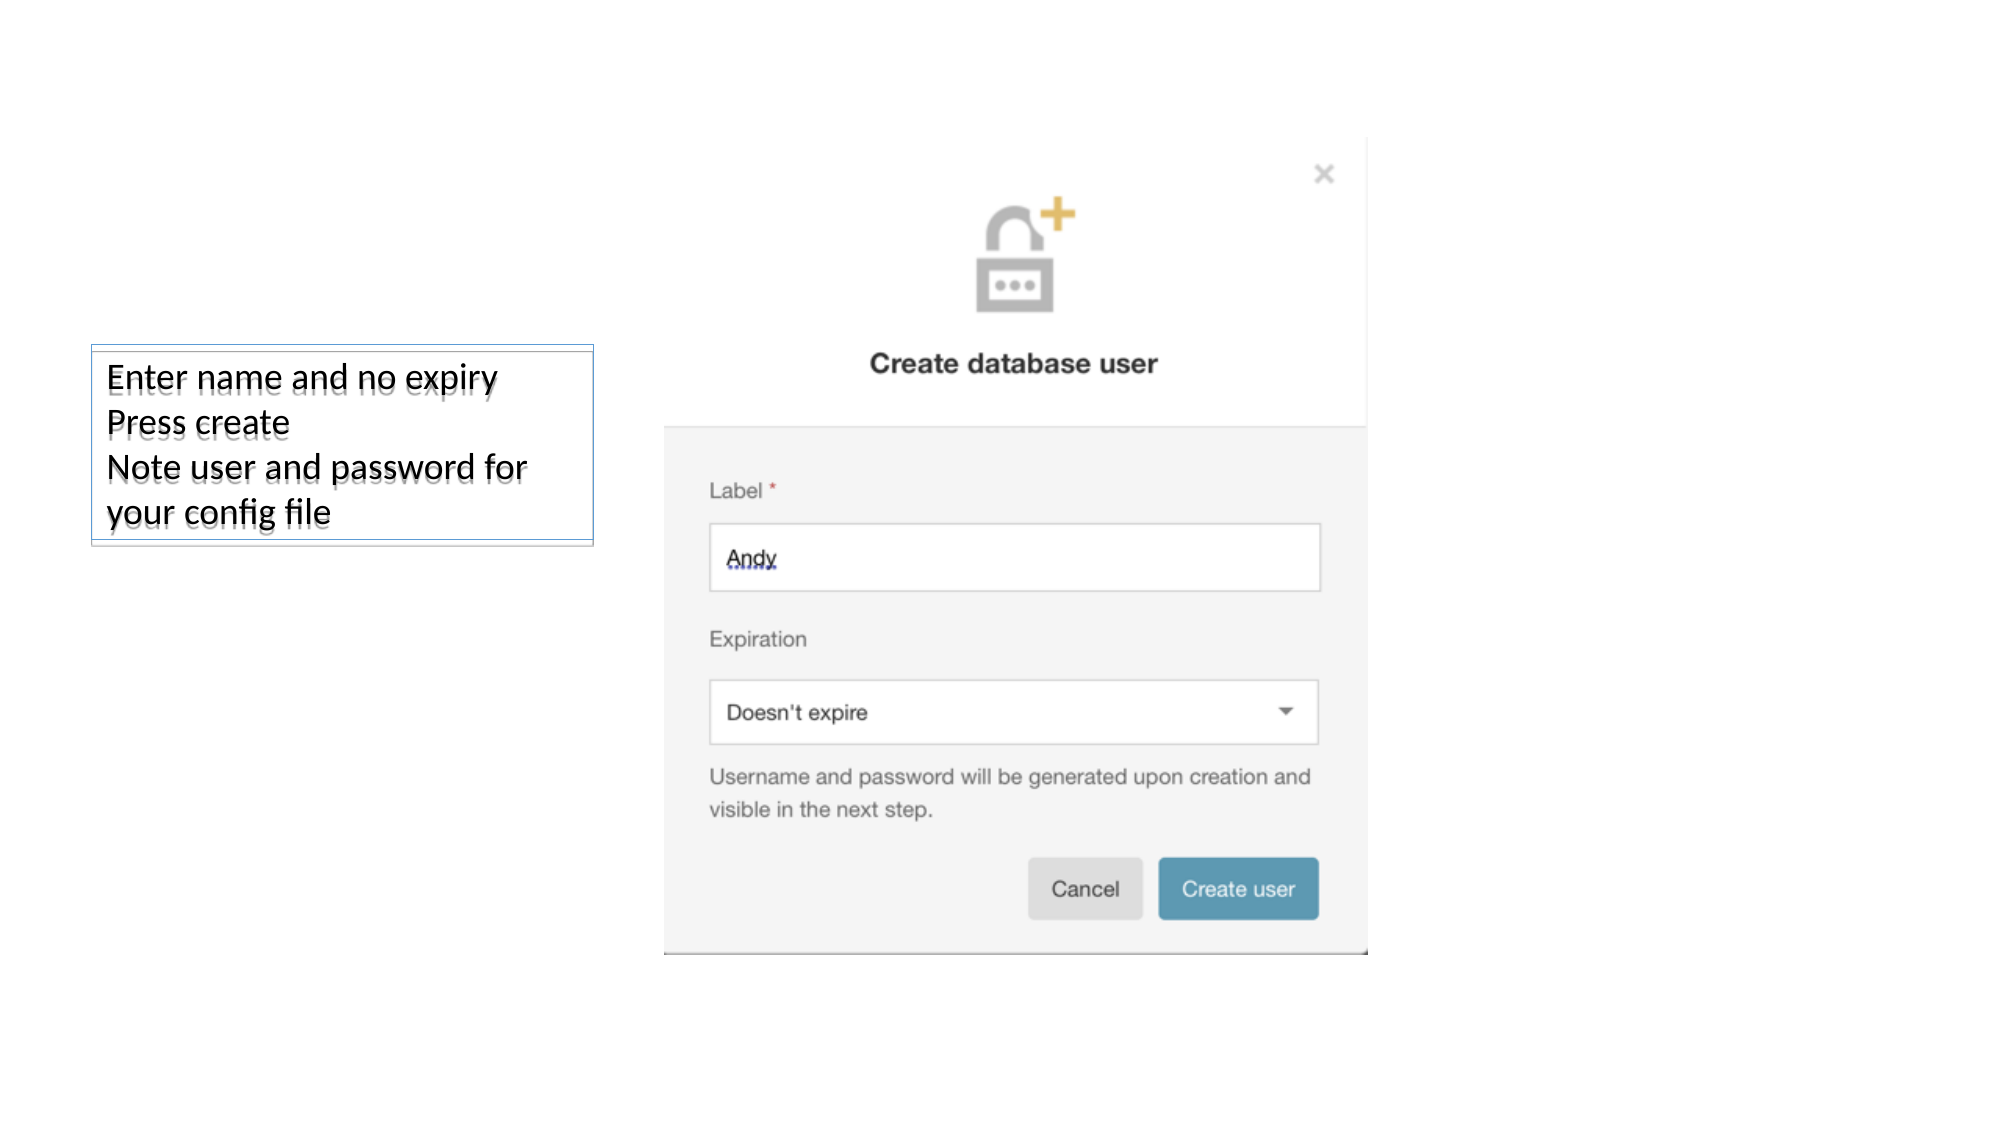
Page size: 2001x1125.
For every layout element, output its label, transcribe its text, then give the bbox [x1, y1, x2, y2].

picture [664, 137, 1368, 955]
text_box Enter name and no expiry Press create Note user and password for your config file [91, 344, 594, 540]
